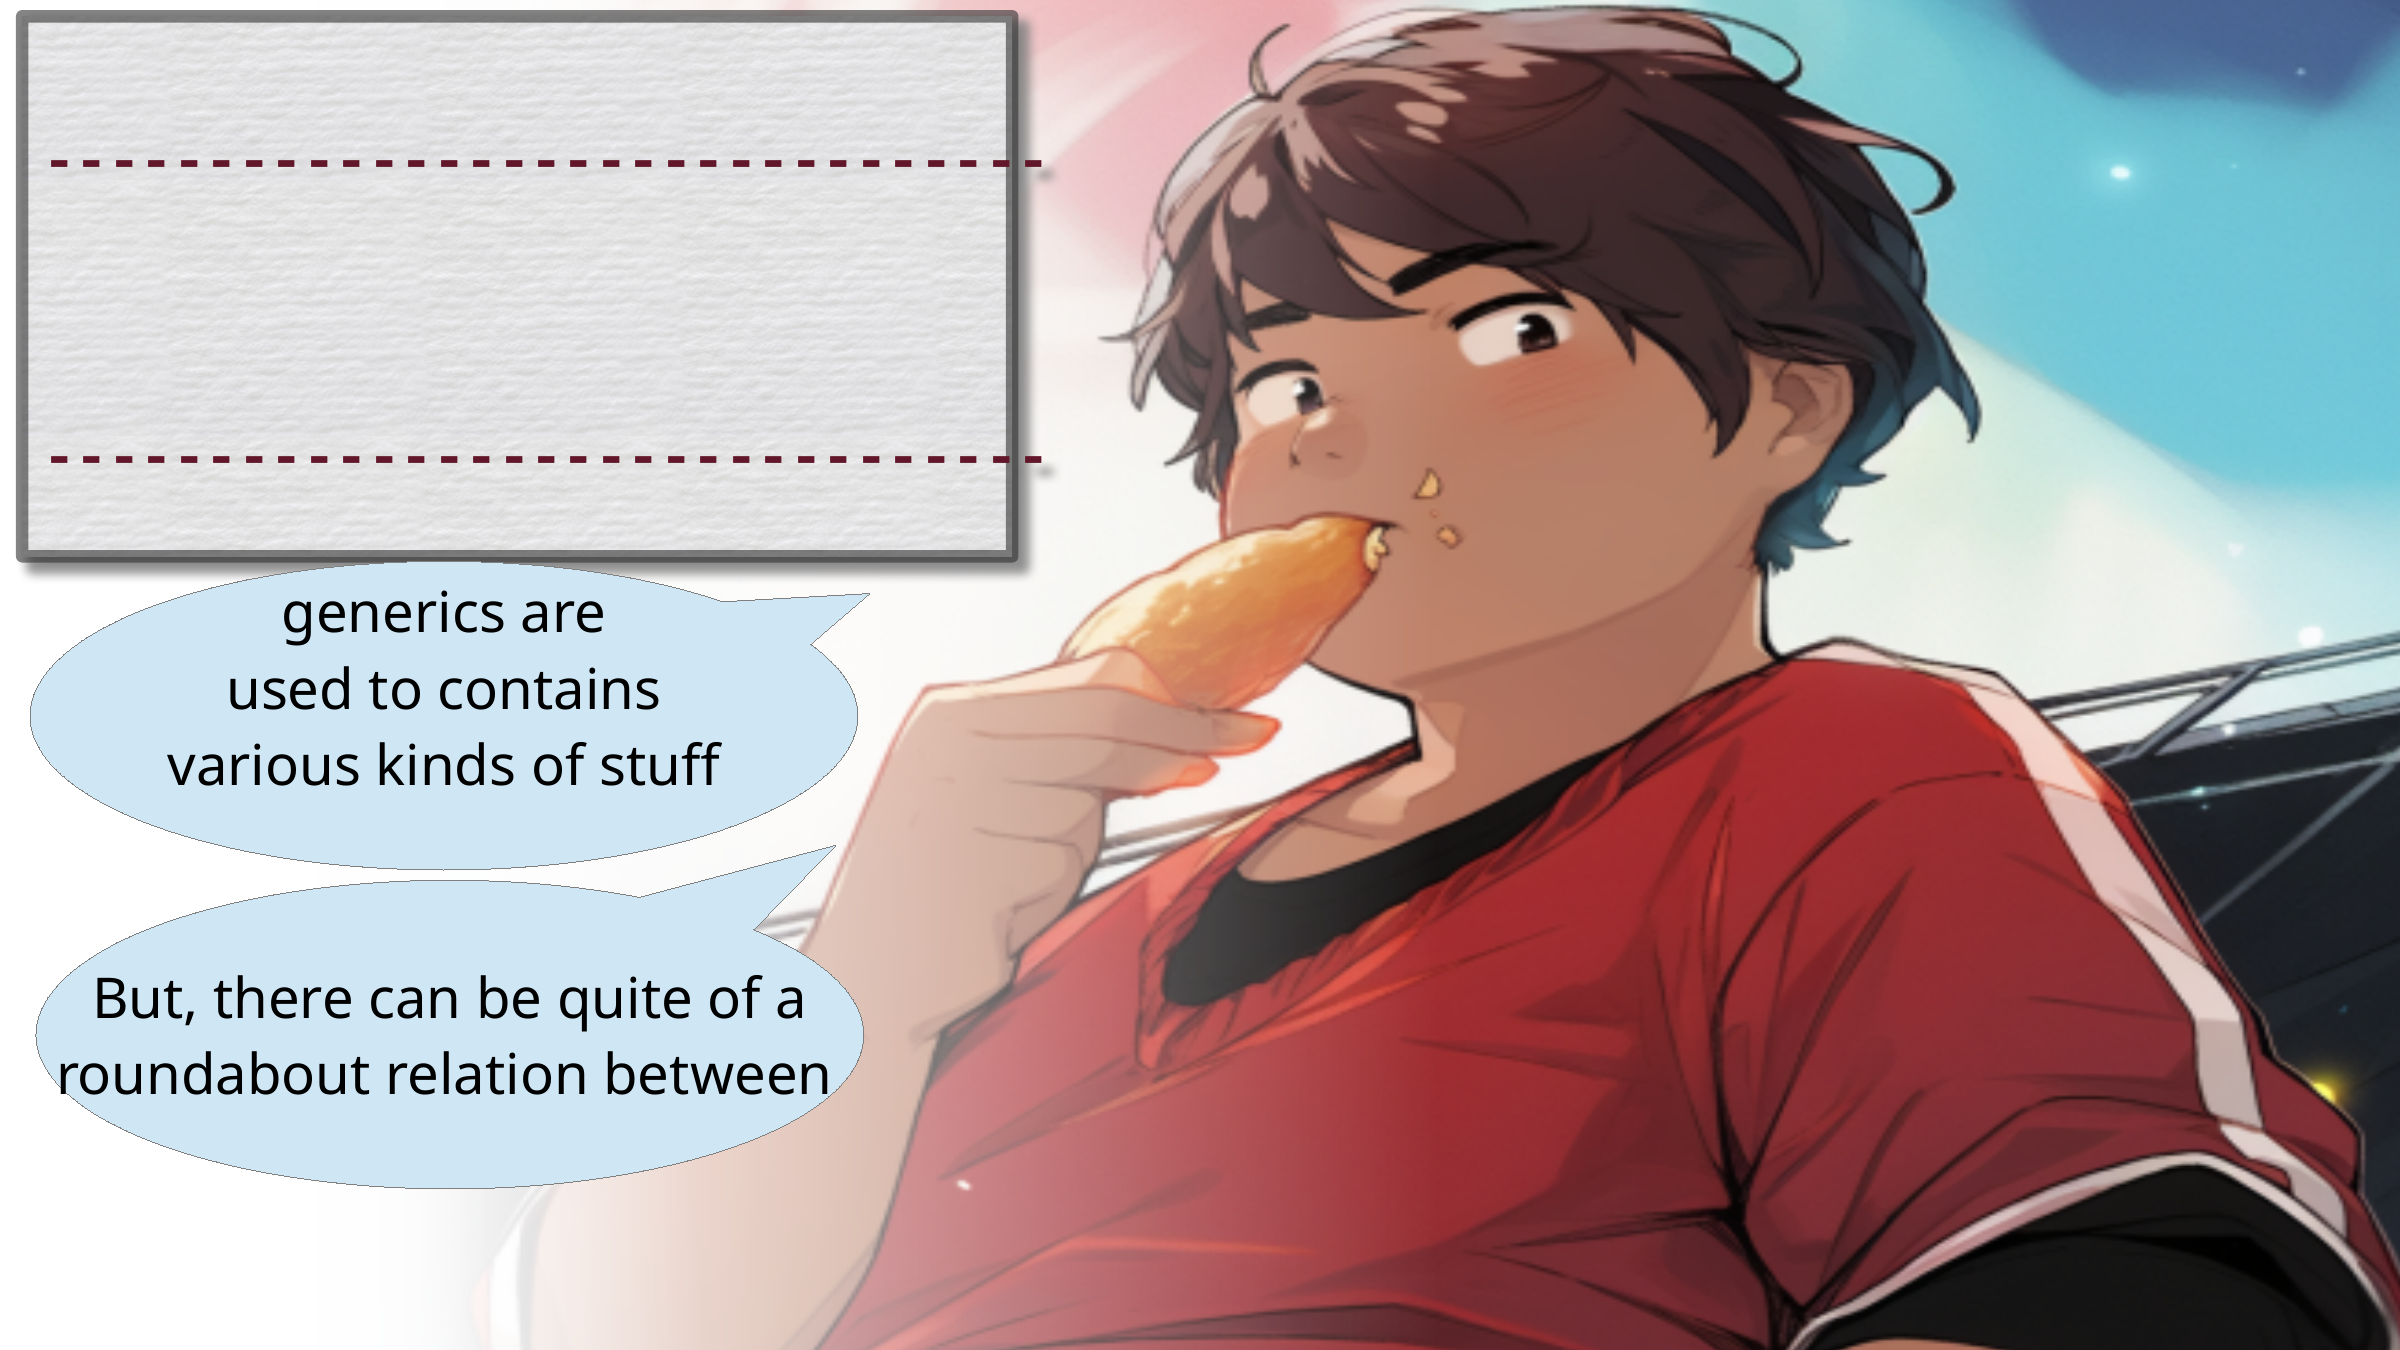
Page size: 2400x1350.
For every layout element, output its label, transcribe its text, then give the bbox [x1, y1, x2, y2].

picture [1441, 0, 2400, 1350]
text_box [315, 0, 1441, 1350]
text_box But, there can be quite of a roundabout relation between [35, 845, 864, 1189]
text_box generics are used to contains various kinds of stuff [30, 561, 870, 871]
text_box ------------------------------- ------------------------------- [22, 16, 1013, 557]
